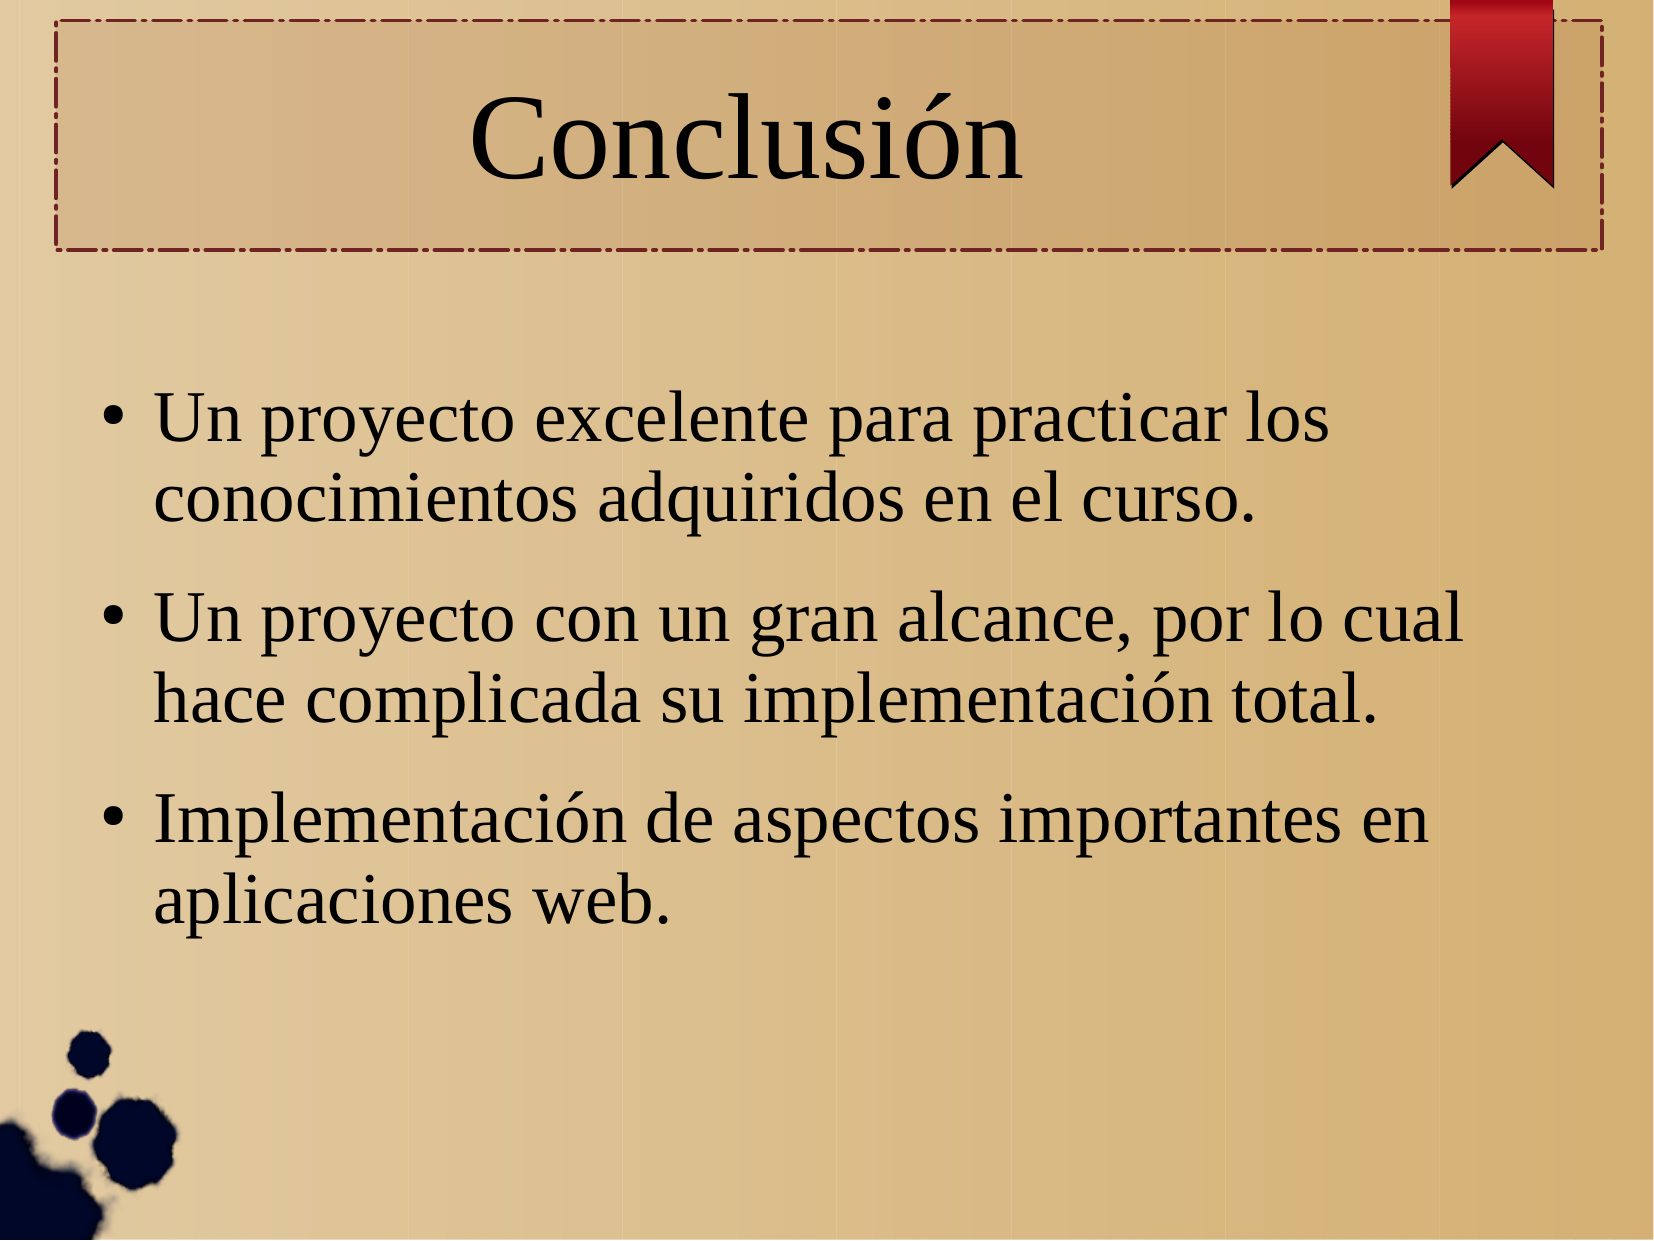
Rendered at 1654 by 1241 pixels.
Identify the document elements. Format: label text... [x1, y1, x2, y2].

title Conclusión [82, 47, 1412, 229]
list Un proyecto excelente para practicar los conocimientos adquiridos en el curso. Un proyecto con un gran alcance, por lo cual hace complicada su implementación total. Implementación de aspectos importantes en aplicaciones web. [82, 375, 1571, 1096]
